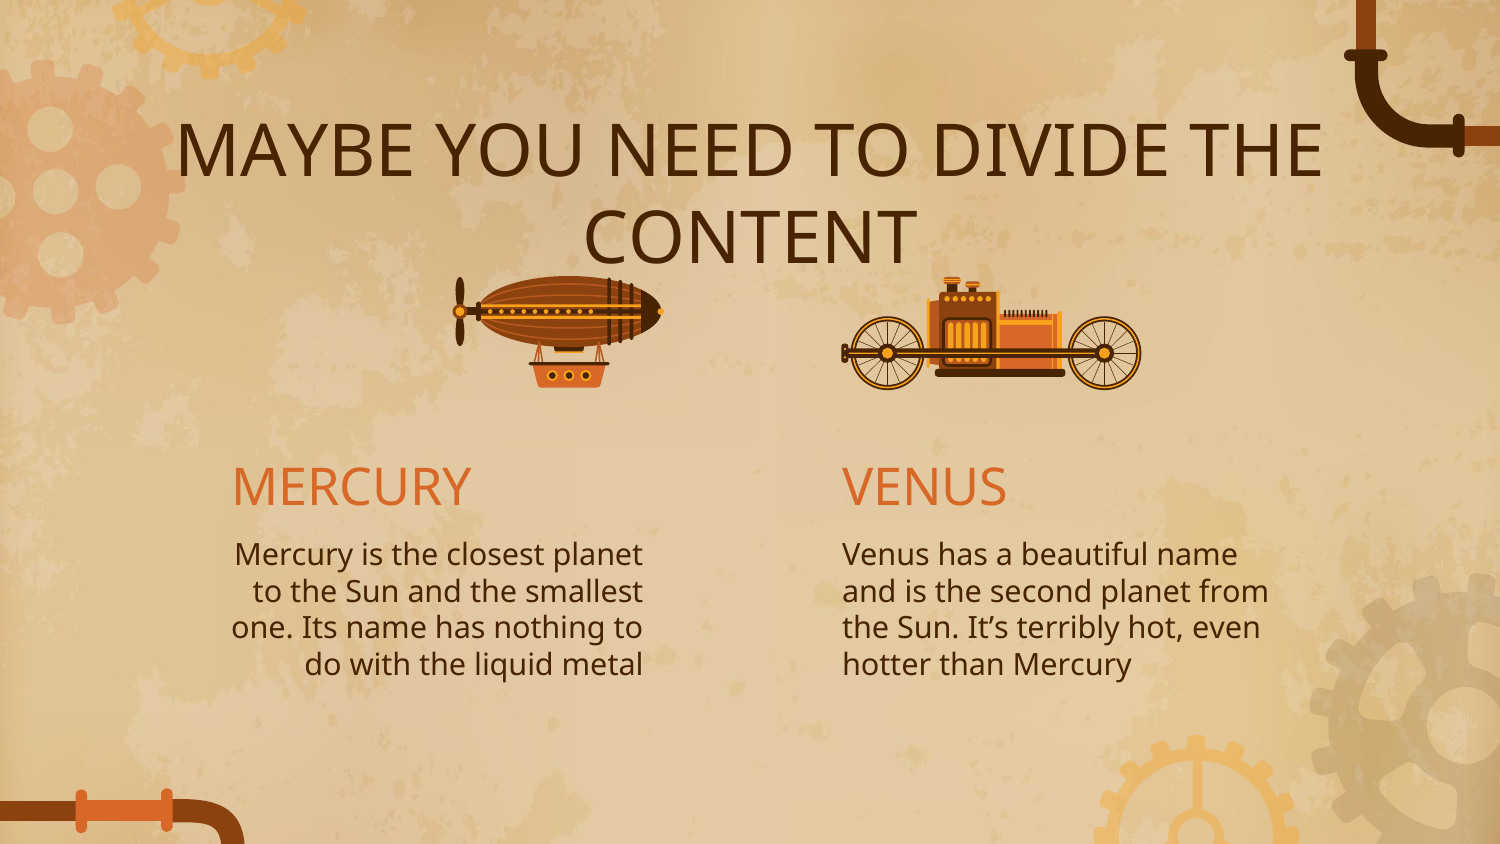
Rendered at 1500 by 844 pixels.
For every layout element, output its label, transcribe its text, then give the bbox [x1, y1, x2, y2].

text_box [528, 362, 610, 388]
text_box [452, 276, 665, 353]
text_box [841, 276, 1136, 384]
title MAYBE YOU NEED TO DIVIDE THE CONTENT [116, 88, 1384, 166]
list Mercury is the closest planet to the Sun and the smallest one. Its name has nothing to do with the liquid metal [216, 532, 680, 723]
subtitle VENUS [827, 437, 1291, 532]
list Venus has a beautiful name and is the second planet from the Sun. It’s terribly hot, even hotter than Mercury [827, 532, 1291, 723]
subtitle MERCURY [216, 437, 680, 532]
